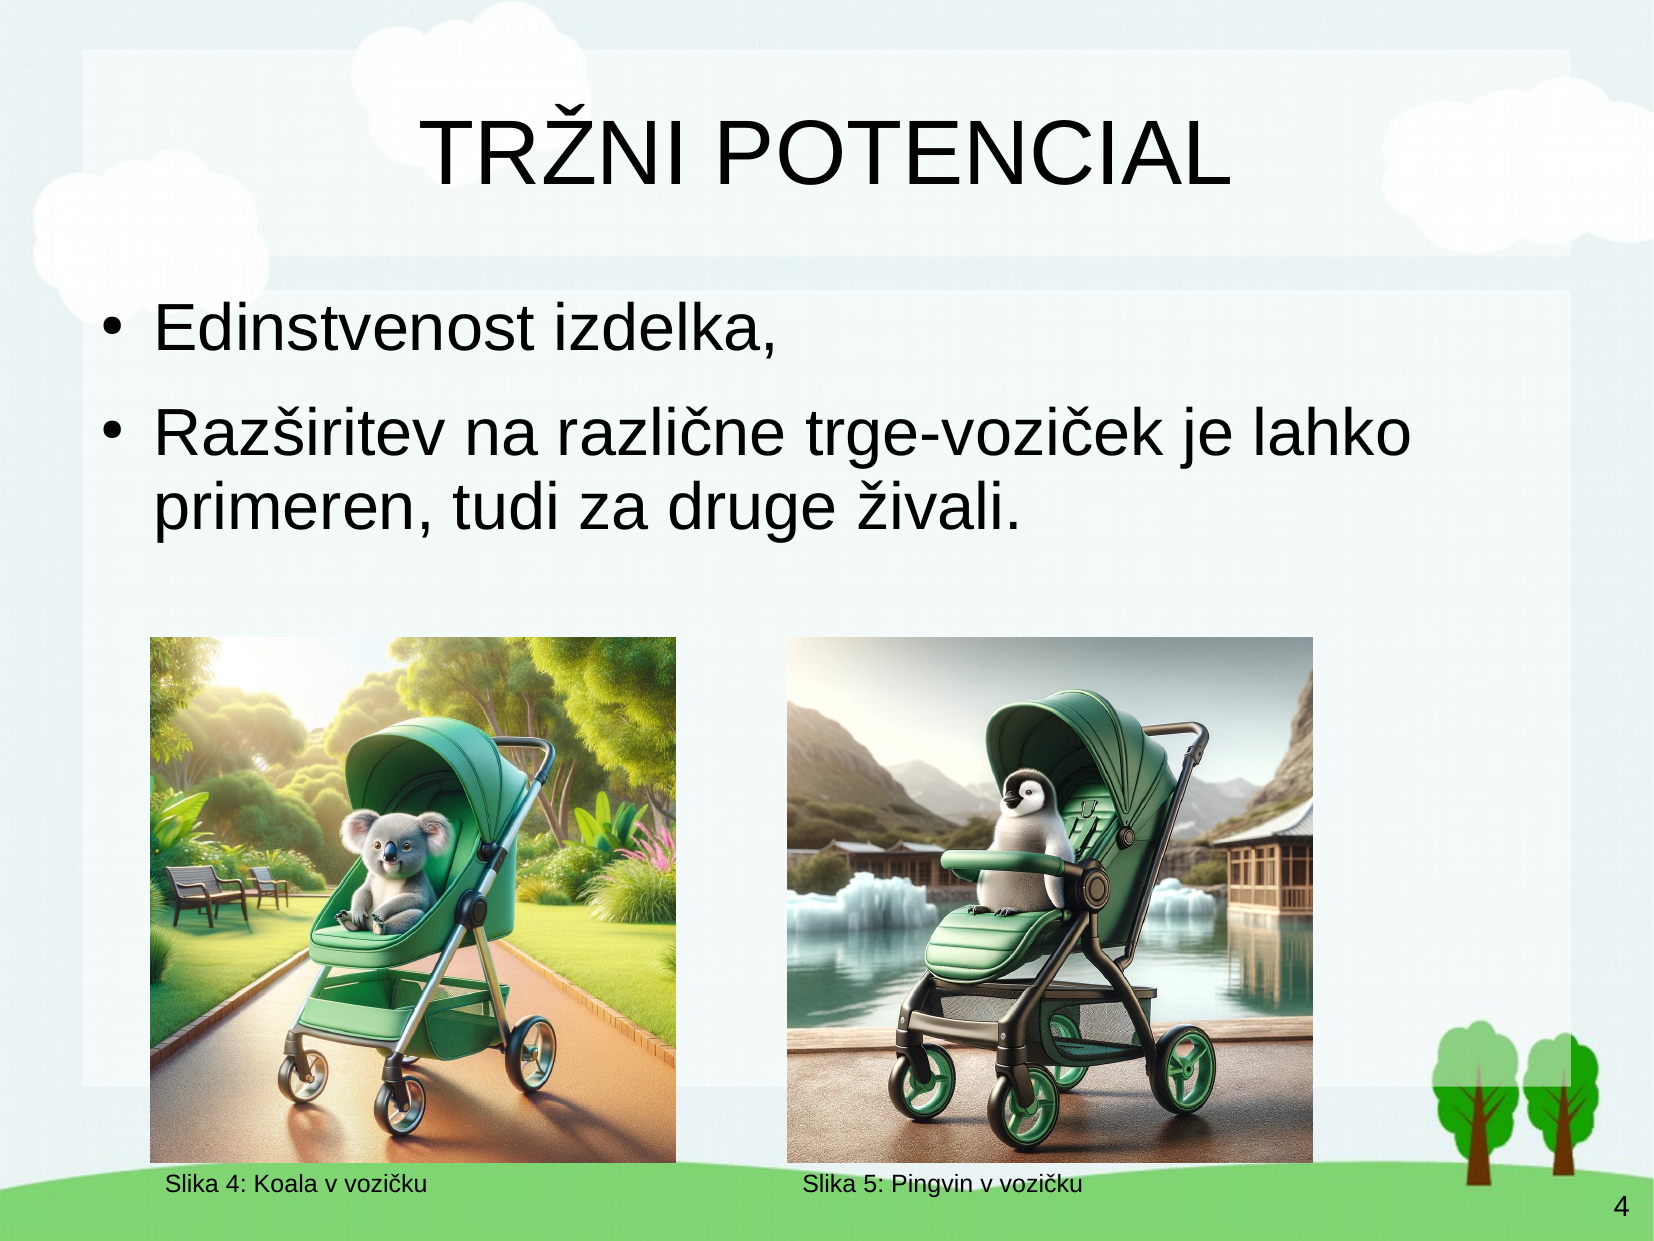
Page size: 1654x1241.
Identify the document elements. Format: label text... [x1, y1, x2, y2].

list Edinstvenost izdelka, Razširitev na različne trge-voziček je lahko primeren, tudi za druge živali. [82, 290, 1571, 1087]
text_box Slika 4: Koala v vozičku [150, 1162, 676, 1206]
text_box Slika 5: Pingvin v vozičku [787, 1162, 1313, 1206]
picture [0, 0, 1654, 1241]
title TRŽNI POTENCIAL [82, 49, 1571, 257]
